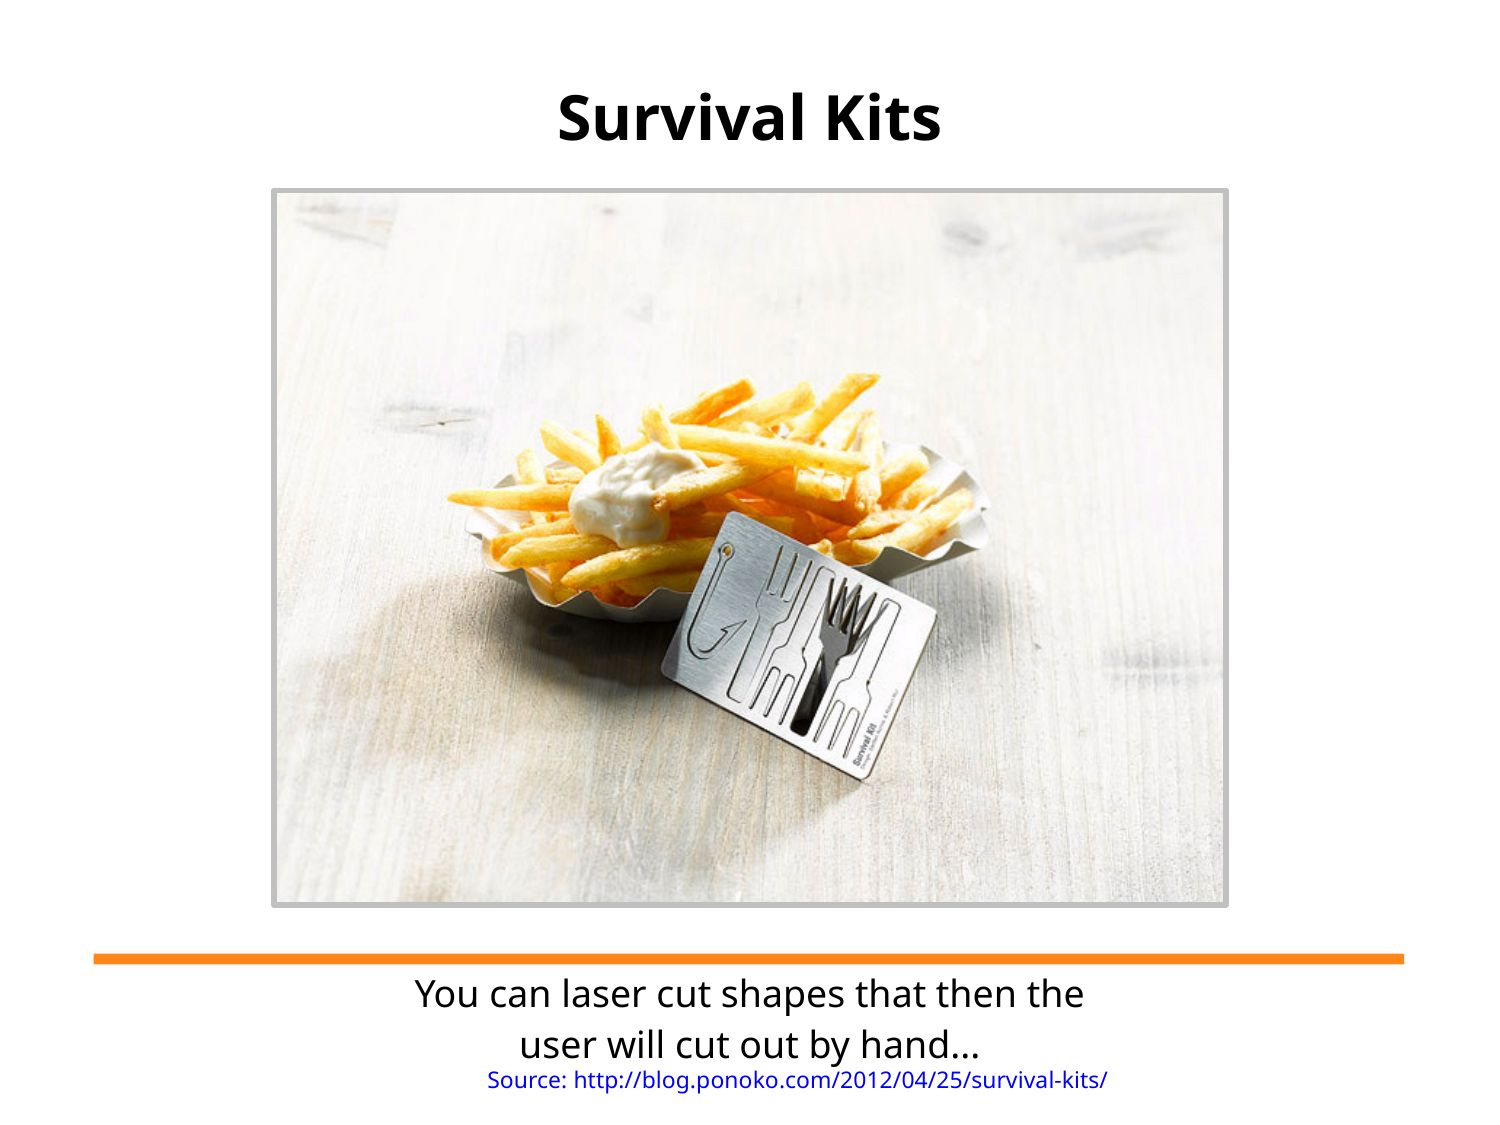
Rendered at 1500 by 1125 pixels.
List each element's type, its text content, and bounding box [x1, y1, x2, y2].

picture [0, 0, 1500, 1125]
text_box You can laser cut shapes that then the user will cut out by hand... [394, 960, 1106, 1064]
title Survival Kits [75, 44, 1426, 188]
text_box Source: http://blog.ponoko.com/2012/04/25/survival-kits/ [472, 1056, 1028, 1098]
